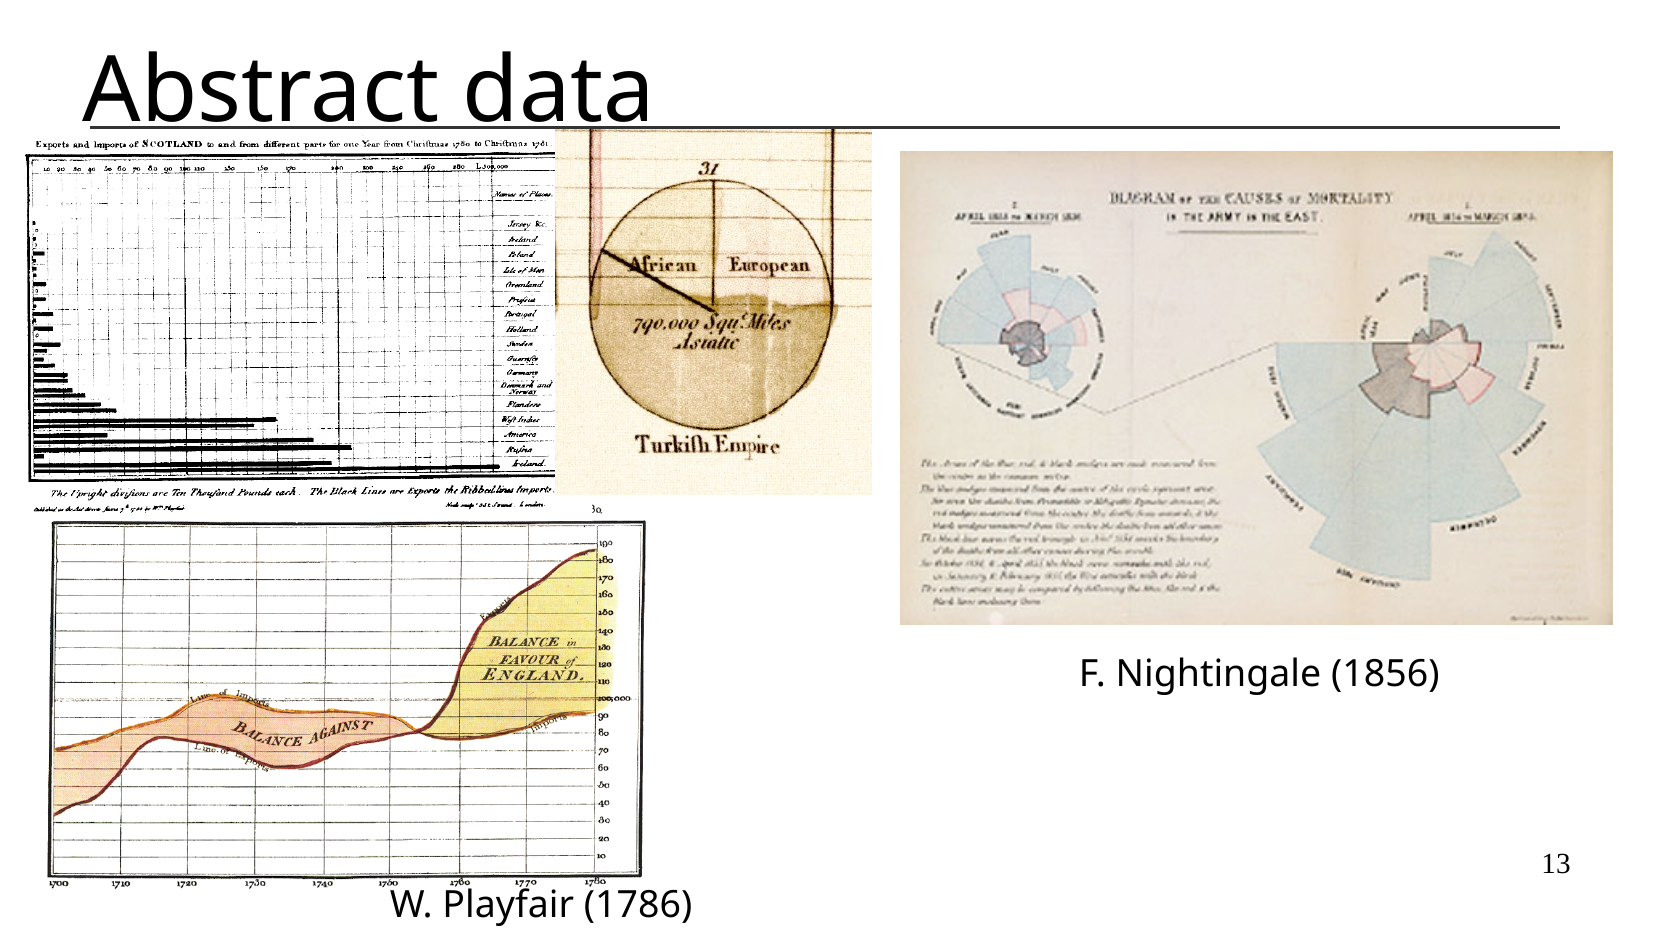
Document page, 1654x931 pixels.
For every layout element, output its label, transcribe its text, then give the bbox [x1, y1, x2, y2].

picture [900, 151, 1613, 625]
picture [11, 129, 872, 891]
title Abstract data [82, 32, 1571, 140]
text_box W. Playfair (1786) [375, 870, 766, 931]
text_box F. Nightingale (1856) [1064, 639, 1475, 700]
